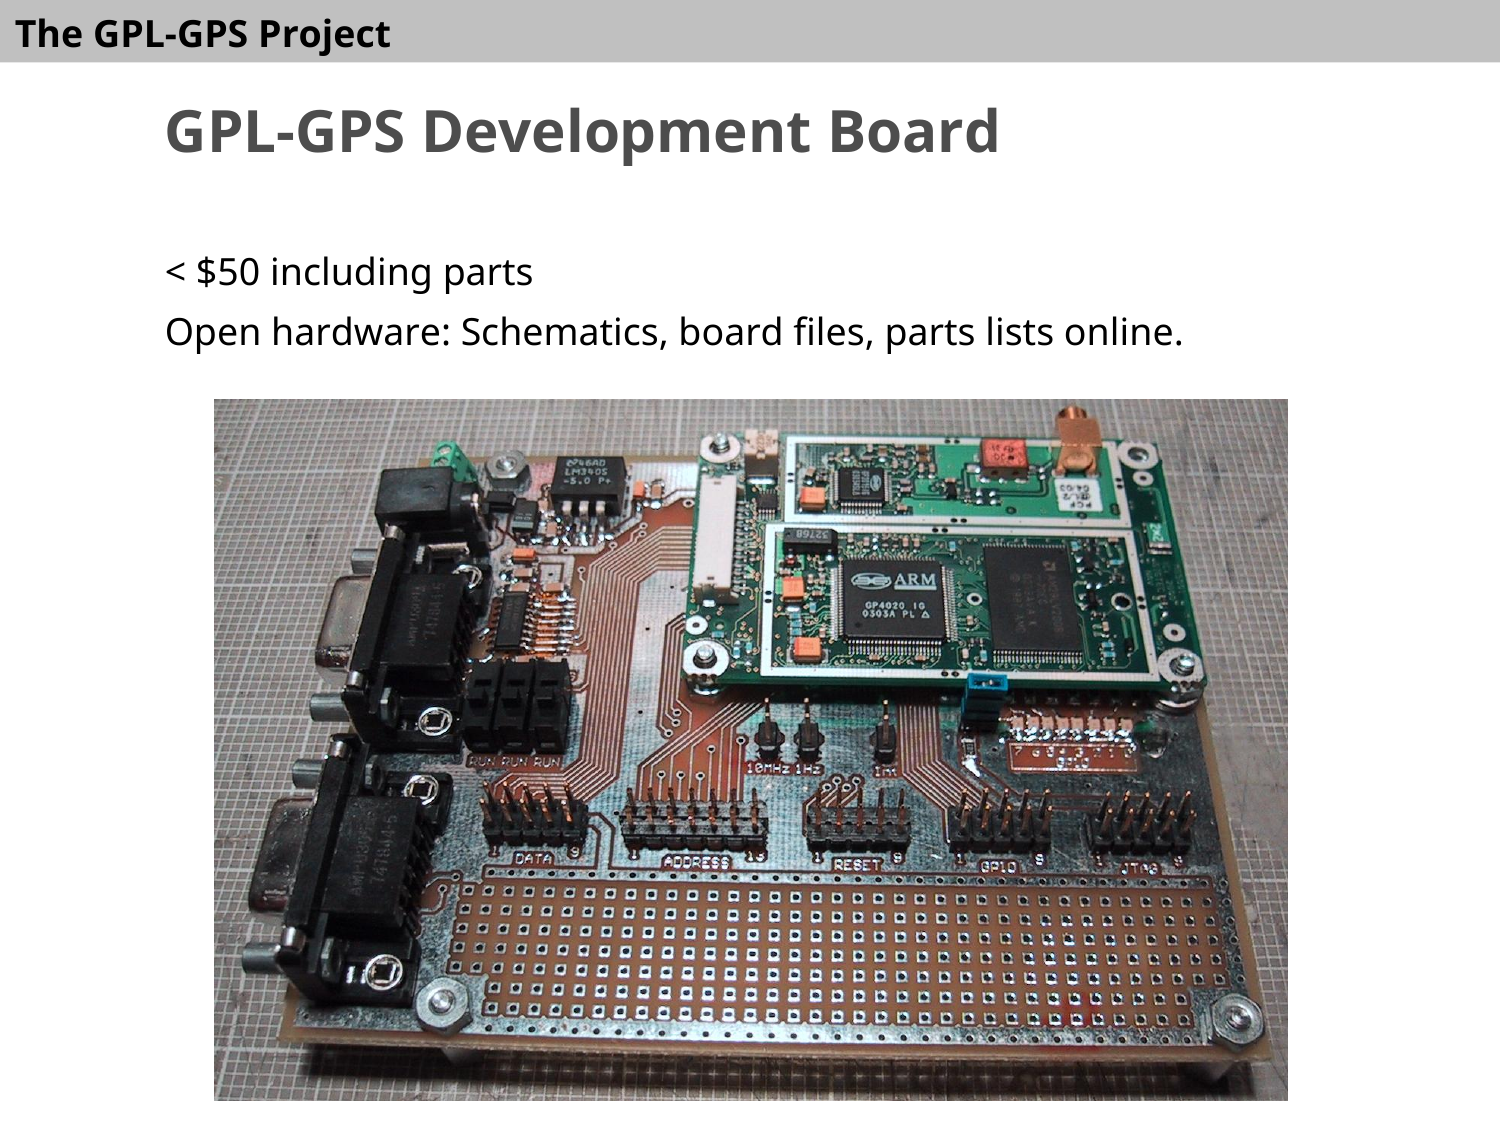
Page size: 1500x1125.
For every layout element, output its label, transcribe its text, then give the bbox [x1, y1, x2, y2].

text_box GPL-GPS Development Board [149, 87, 1463, 175]
list < $50 including parts Open hardware: Schematics, board files, parts lists online. [149, 237, 1463, 376]
picture [214, 399, 1288, 1101]
